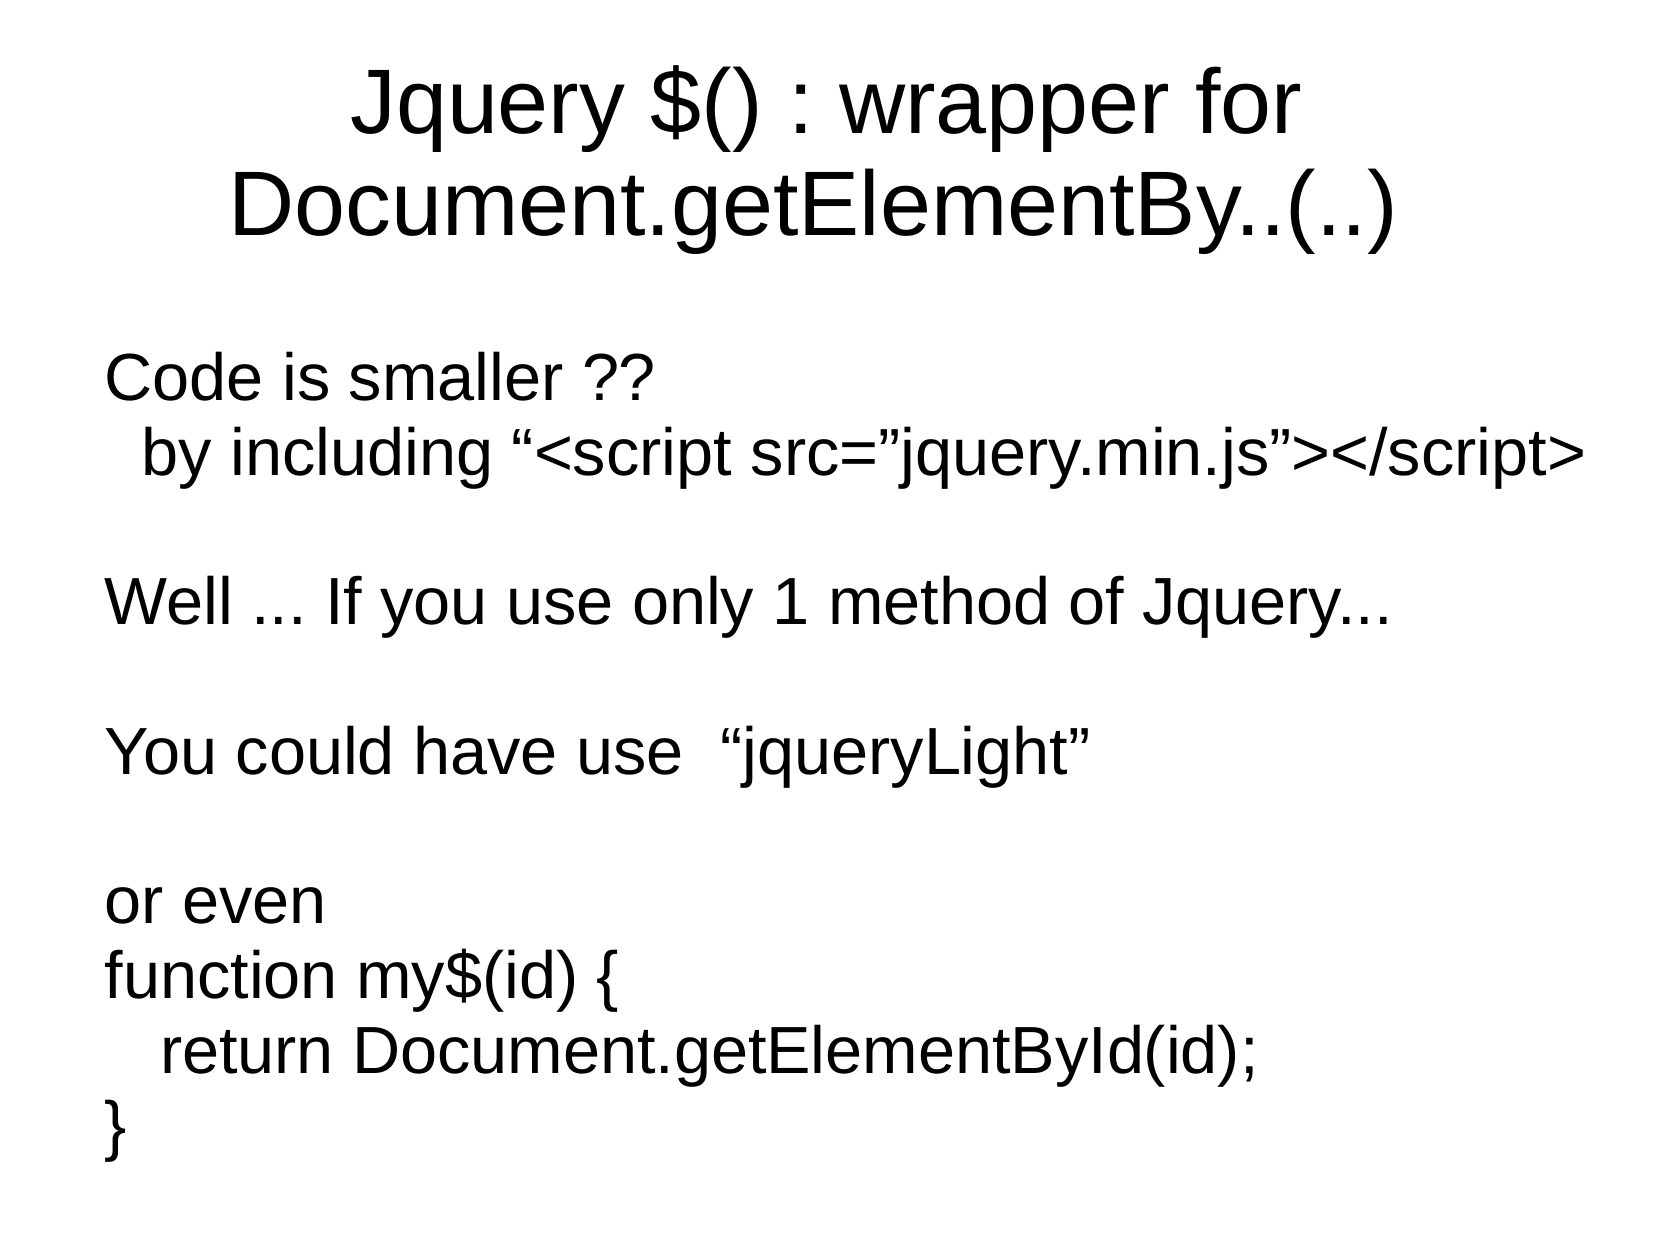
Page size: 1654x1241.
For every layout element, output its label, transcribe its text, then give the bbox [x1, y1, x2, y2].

text_box Code is smaller ?? by including “<script src=”jquery.min.js”></script> Well ... If you use only 1 method of Jquery... You could have use “jqueryLight” or even function my$(id) { return Document.getElementById(id); } [90, 332, 1606, 1171]
title Jquery $() : wrapper for Document.getElementBy..(..) [82, 49, 1571, 257]
